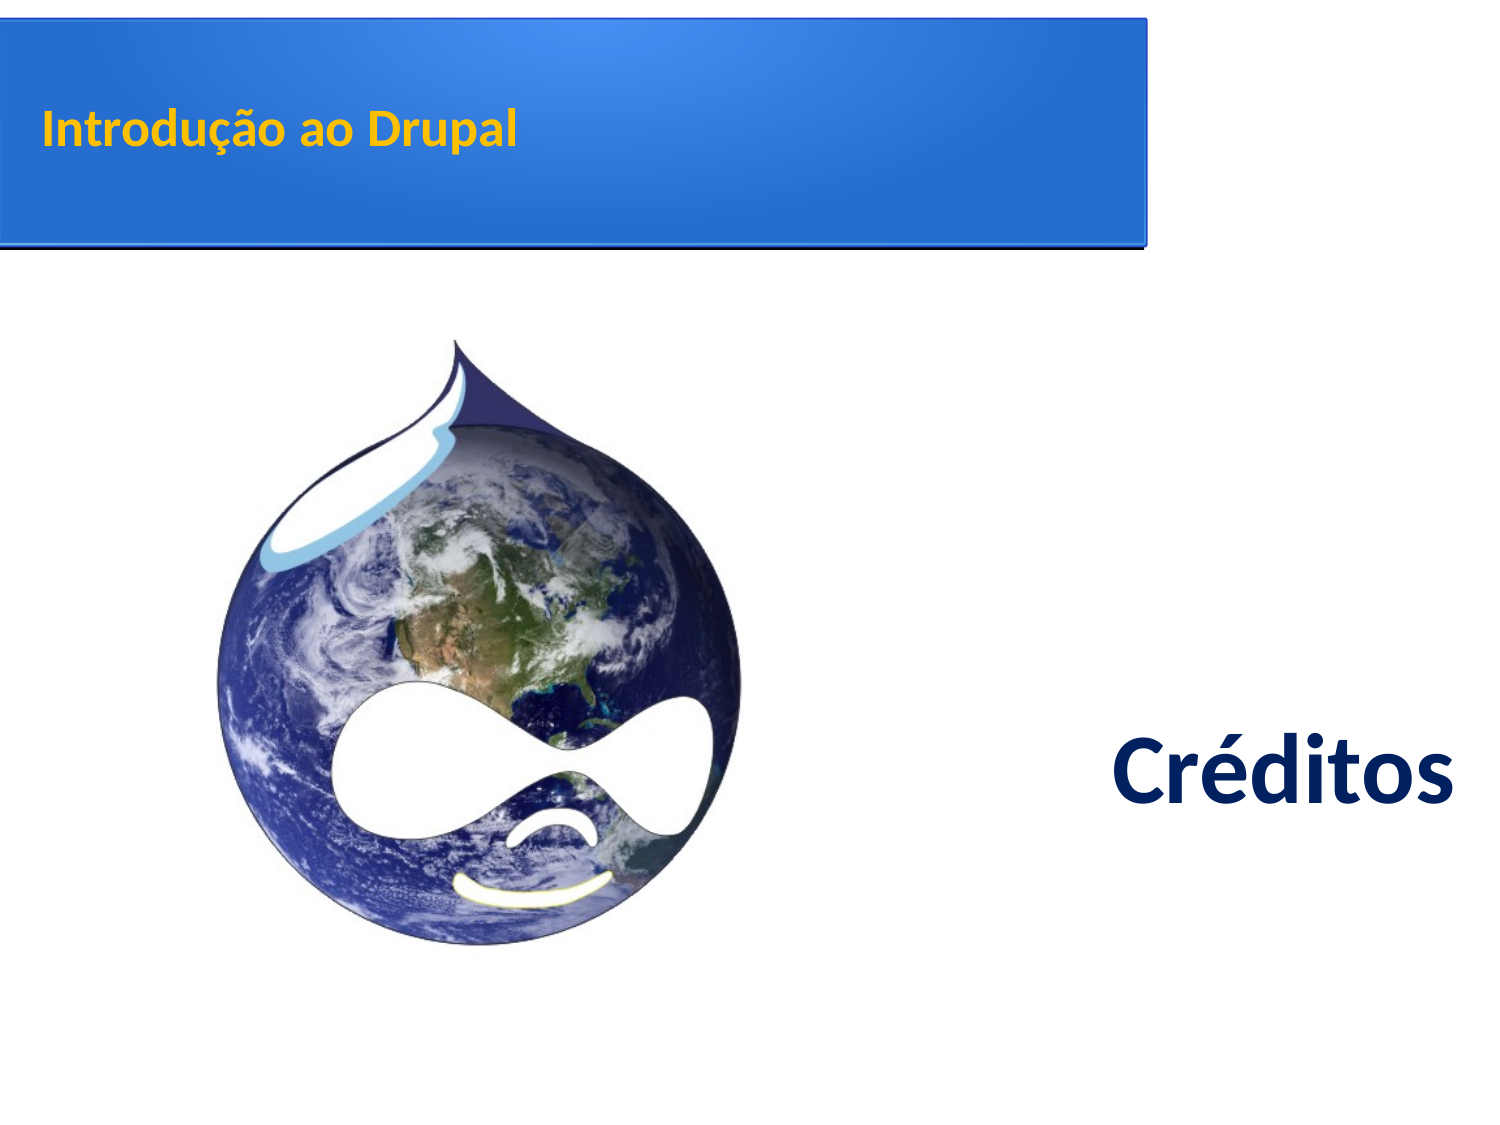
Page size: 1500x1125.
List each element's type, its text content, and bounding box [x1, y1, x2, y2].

title Créditos [804, 657, 1471, 870]
text_box Introdução ao Drupal [41, 41, 1111, 225]
picture [153, 318, 804, 969]
